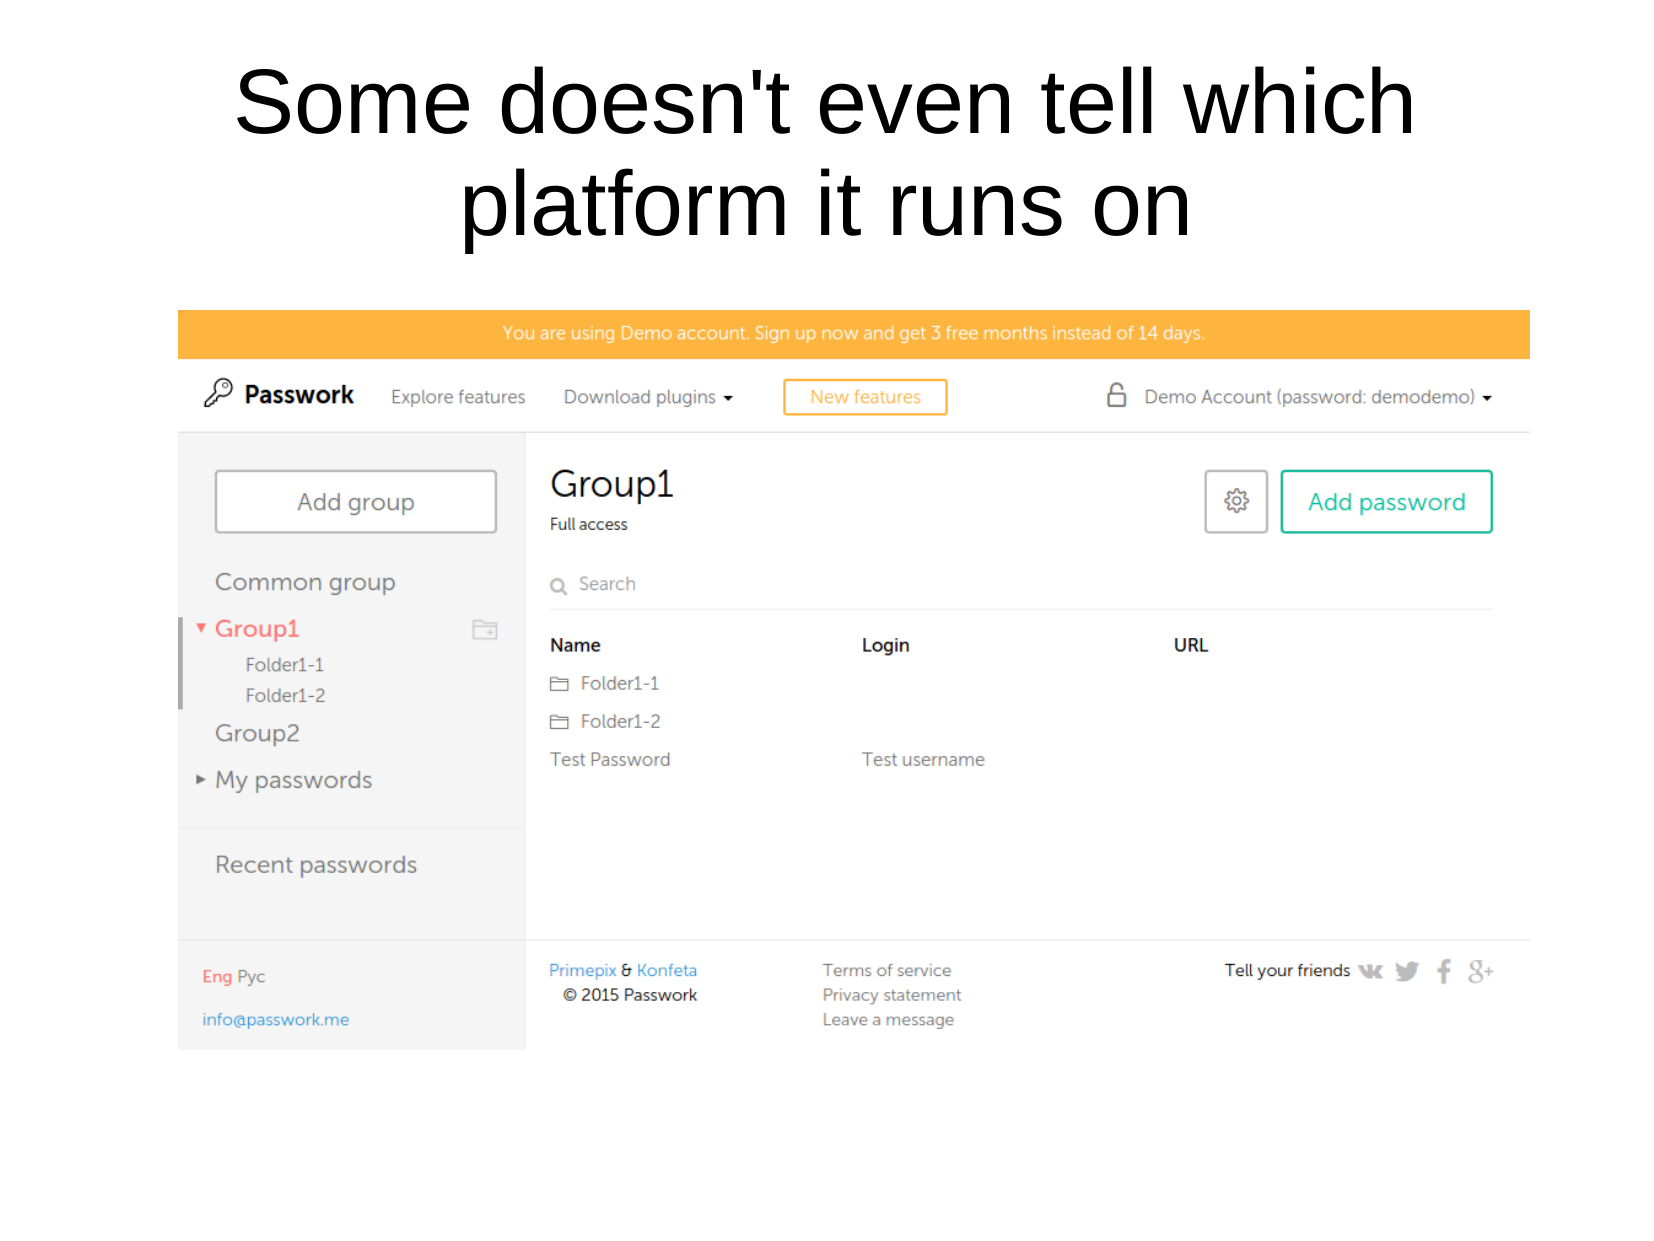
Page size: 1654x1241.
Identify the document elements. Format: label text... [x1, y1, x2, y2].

picture [178, 310, 1531, 1051]
title Some doesn't even tell which platform it runs on [82, 49, 1571, 257]
